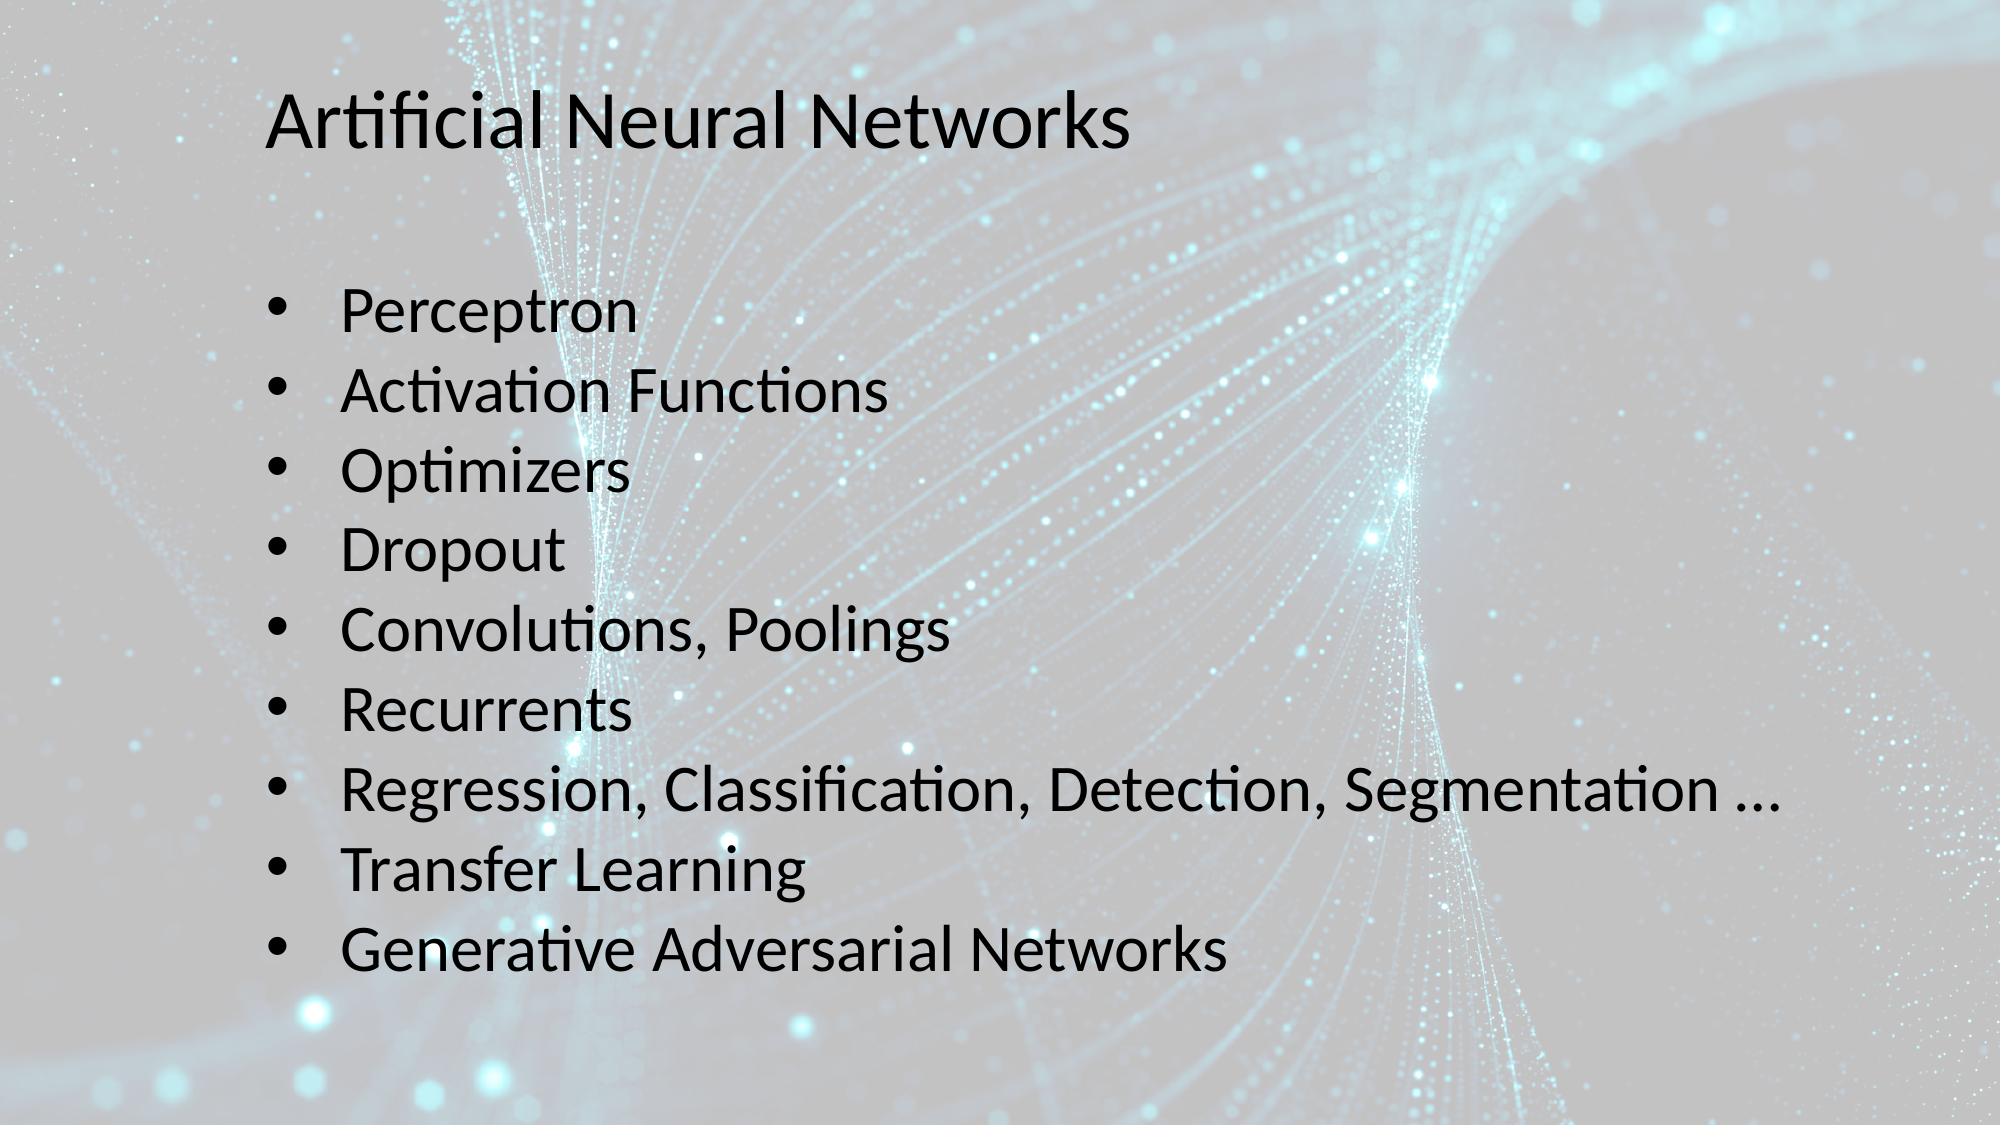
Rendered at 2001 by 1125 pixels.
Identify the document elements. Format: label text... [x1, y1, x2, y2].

text_box Artificial Neural Networks Perceptron Activation Functions Optimizers Dropout Convolutions, Poolings Recurrents Regression, Classification, Detection, Segmentation … Transfer Learning Generative Adversarial Networks [250, 58, 2000, 1125]
